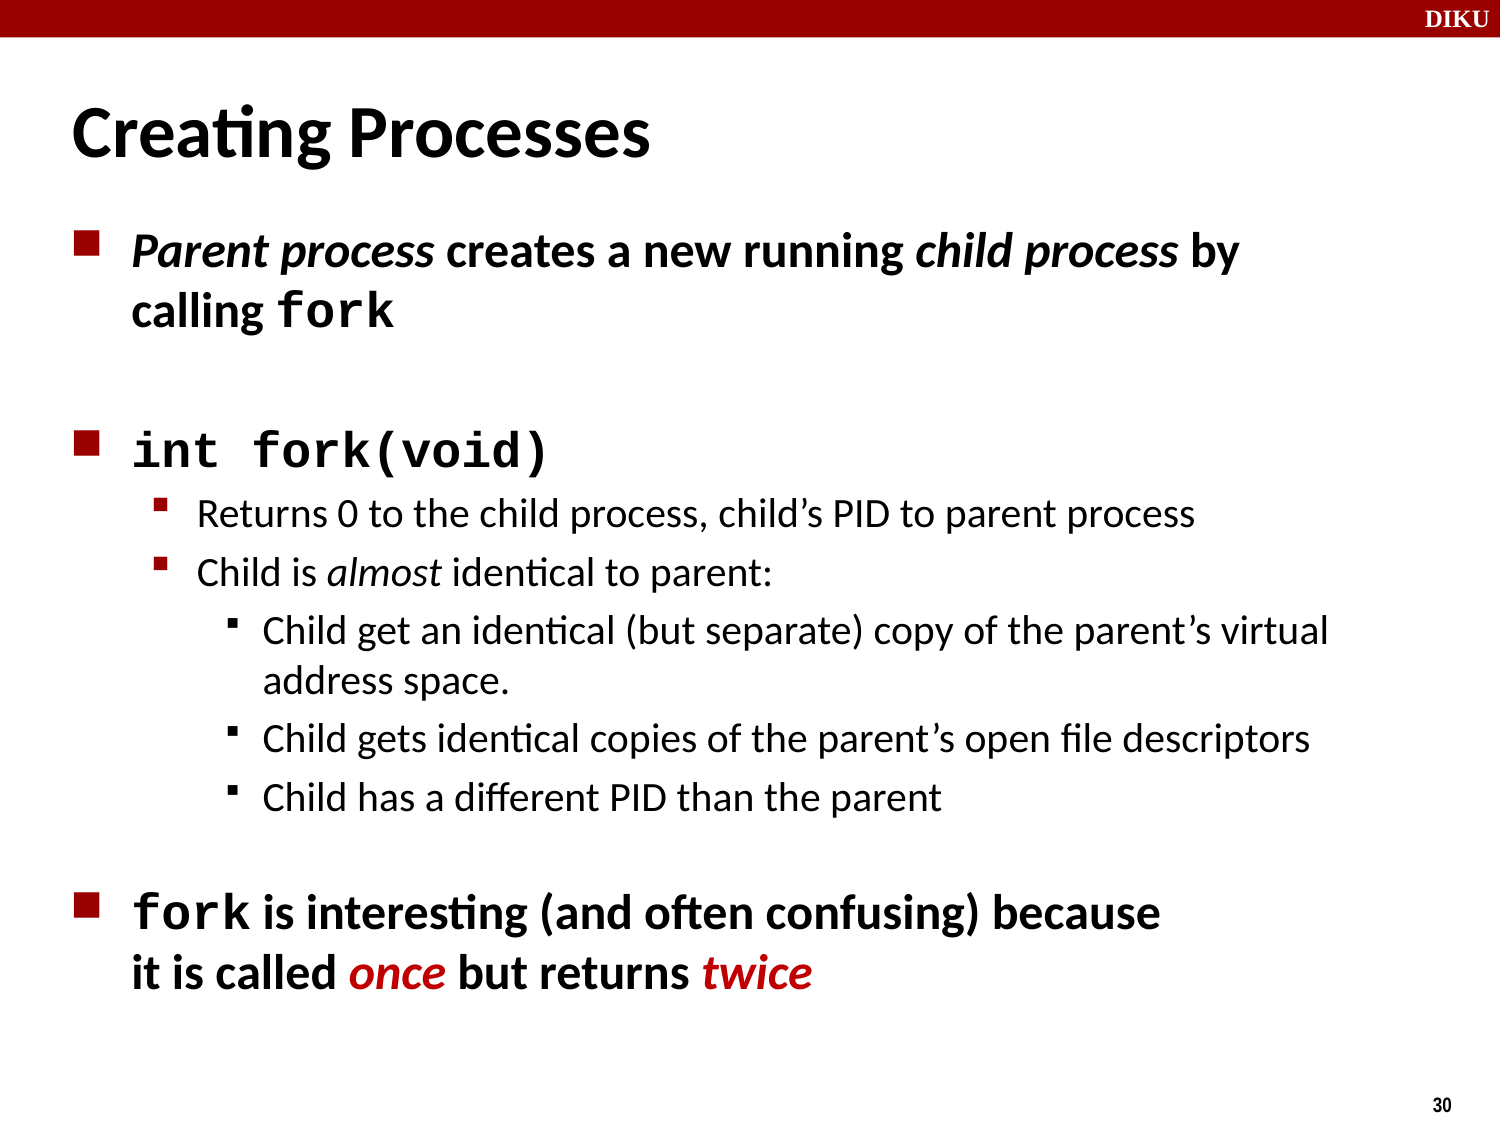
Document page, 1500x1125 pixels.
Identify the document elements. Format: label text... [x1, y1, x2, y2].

text_box Creating Processes [57, 80, 1233, 175]
text_box Parent process creates a new running child process by calling fork int fork(void) Returns 0 to the child process, child’s PID to parent process Child is almost identical to parent: Child get an identical (but separate) copy of the parent’s virtual address space. Child gets identical copies of the parent’s open file descriptors Child has a different PID than the parent fork is interesting (and often confusing) because it is called once but returns twice [60, 210, 1376, 1075]
